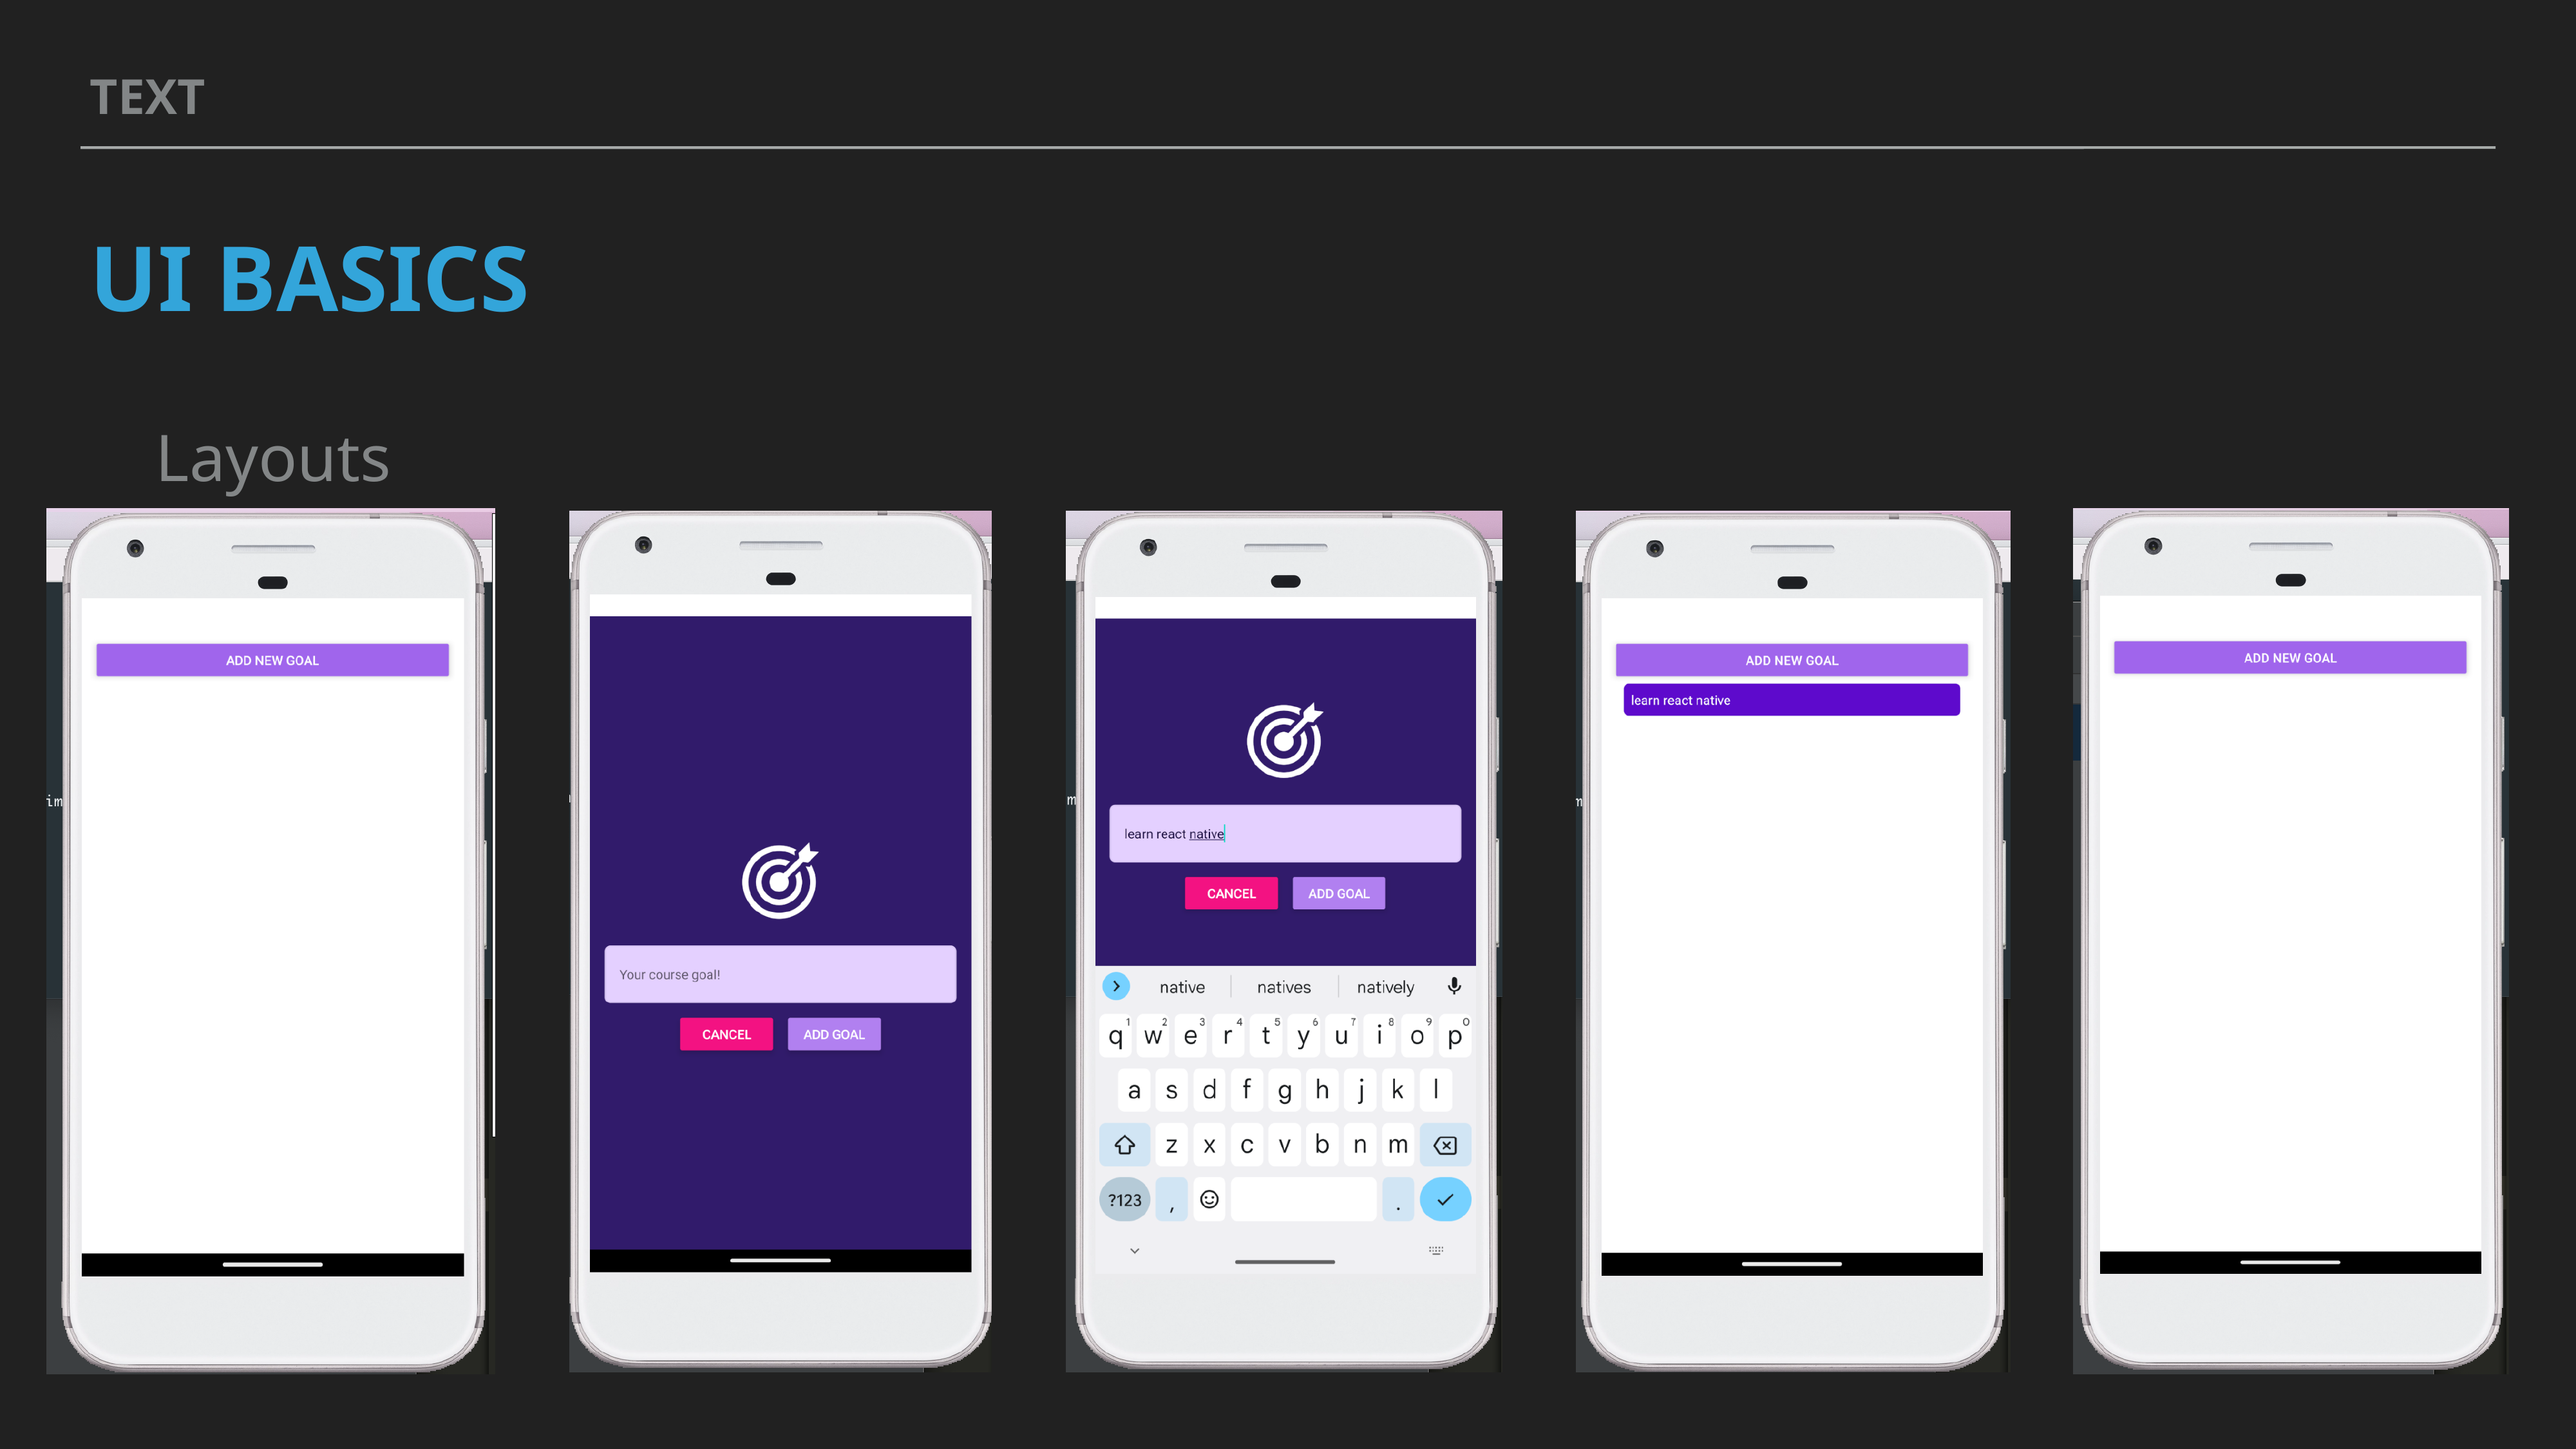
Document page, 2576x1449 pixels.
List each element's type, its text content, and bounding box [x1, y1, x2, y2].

picture [46, 508, 495, 1374]
text_box Layouts [80, 408, 2496, 1315]
picture [2073, 508, 2509, 1374]
picture [569, 511, 992, 1372]
picture [1576, 511, 2011, 1372]
picture [1066, 511, 1502, 1372]
text_box UI Basics [80, 228, 2496, 336]
